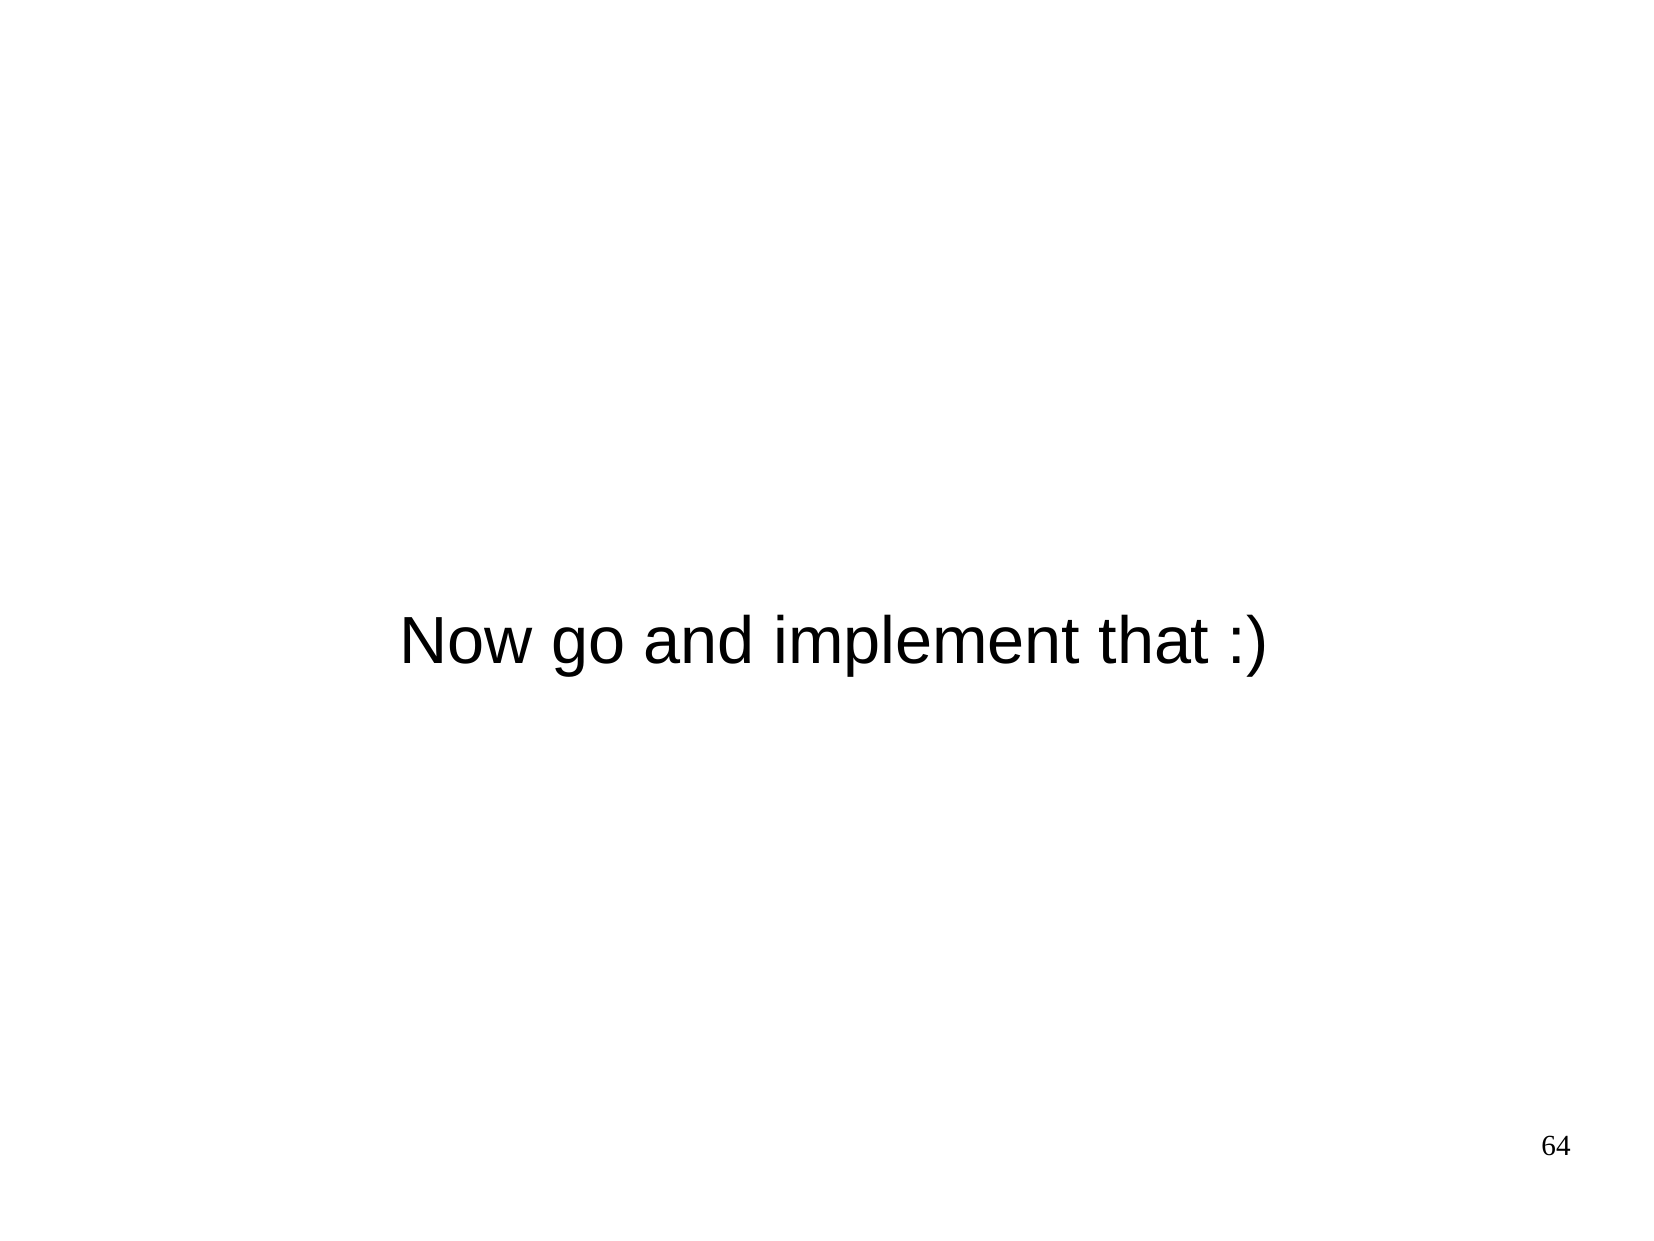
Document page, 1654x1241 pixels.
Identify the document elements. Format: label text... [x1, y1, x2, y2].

list Now go and implement that :) [82, 290, 1571, 1241]
